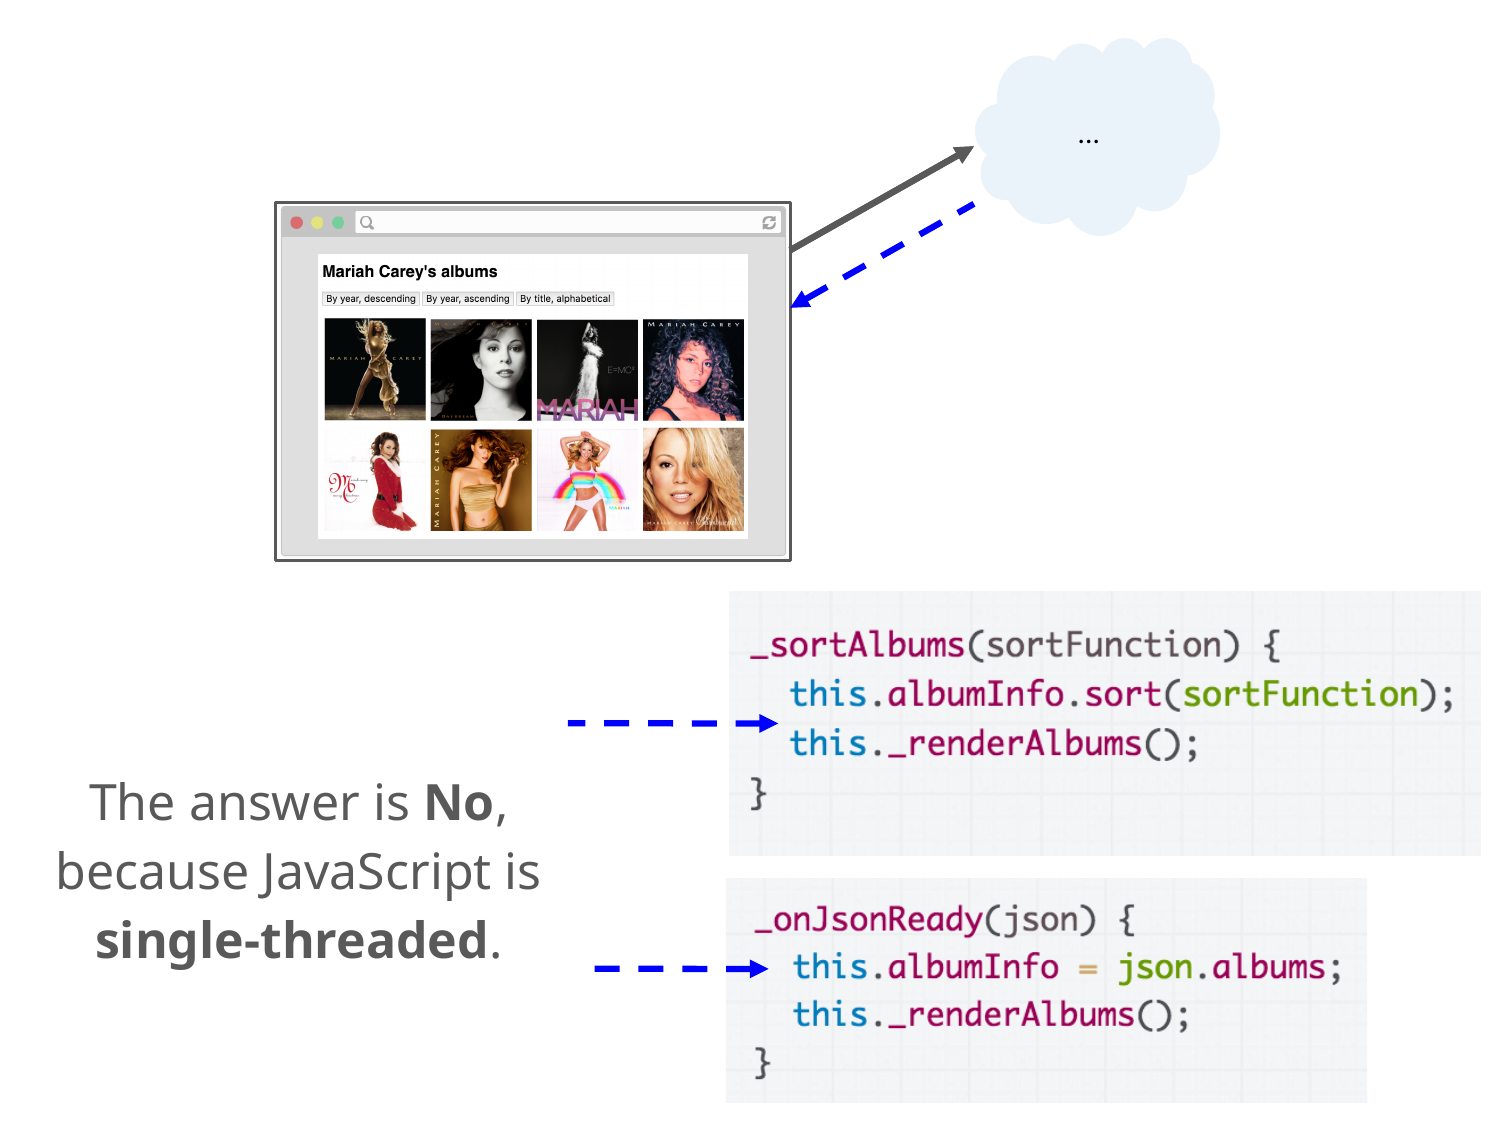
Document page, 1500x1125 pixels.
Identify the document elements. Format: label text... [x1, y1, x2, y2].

picture [277, 203, 789, 560]
picture [725, 878, 1368, 1103]
picture [729, 591, 1481, 856]
list The answer is No, because JavaScript is single-threaded. [20, 702, 578, 1028]
text_box ... [975, 38, 1221, 236]
